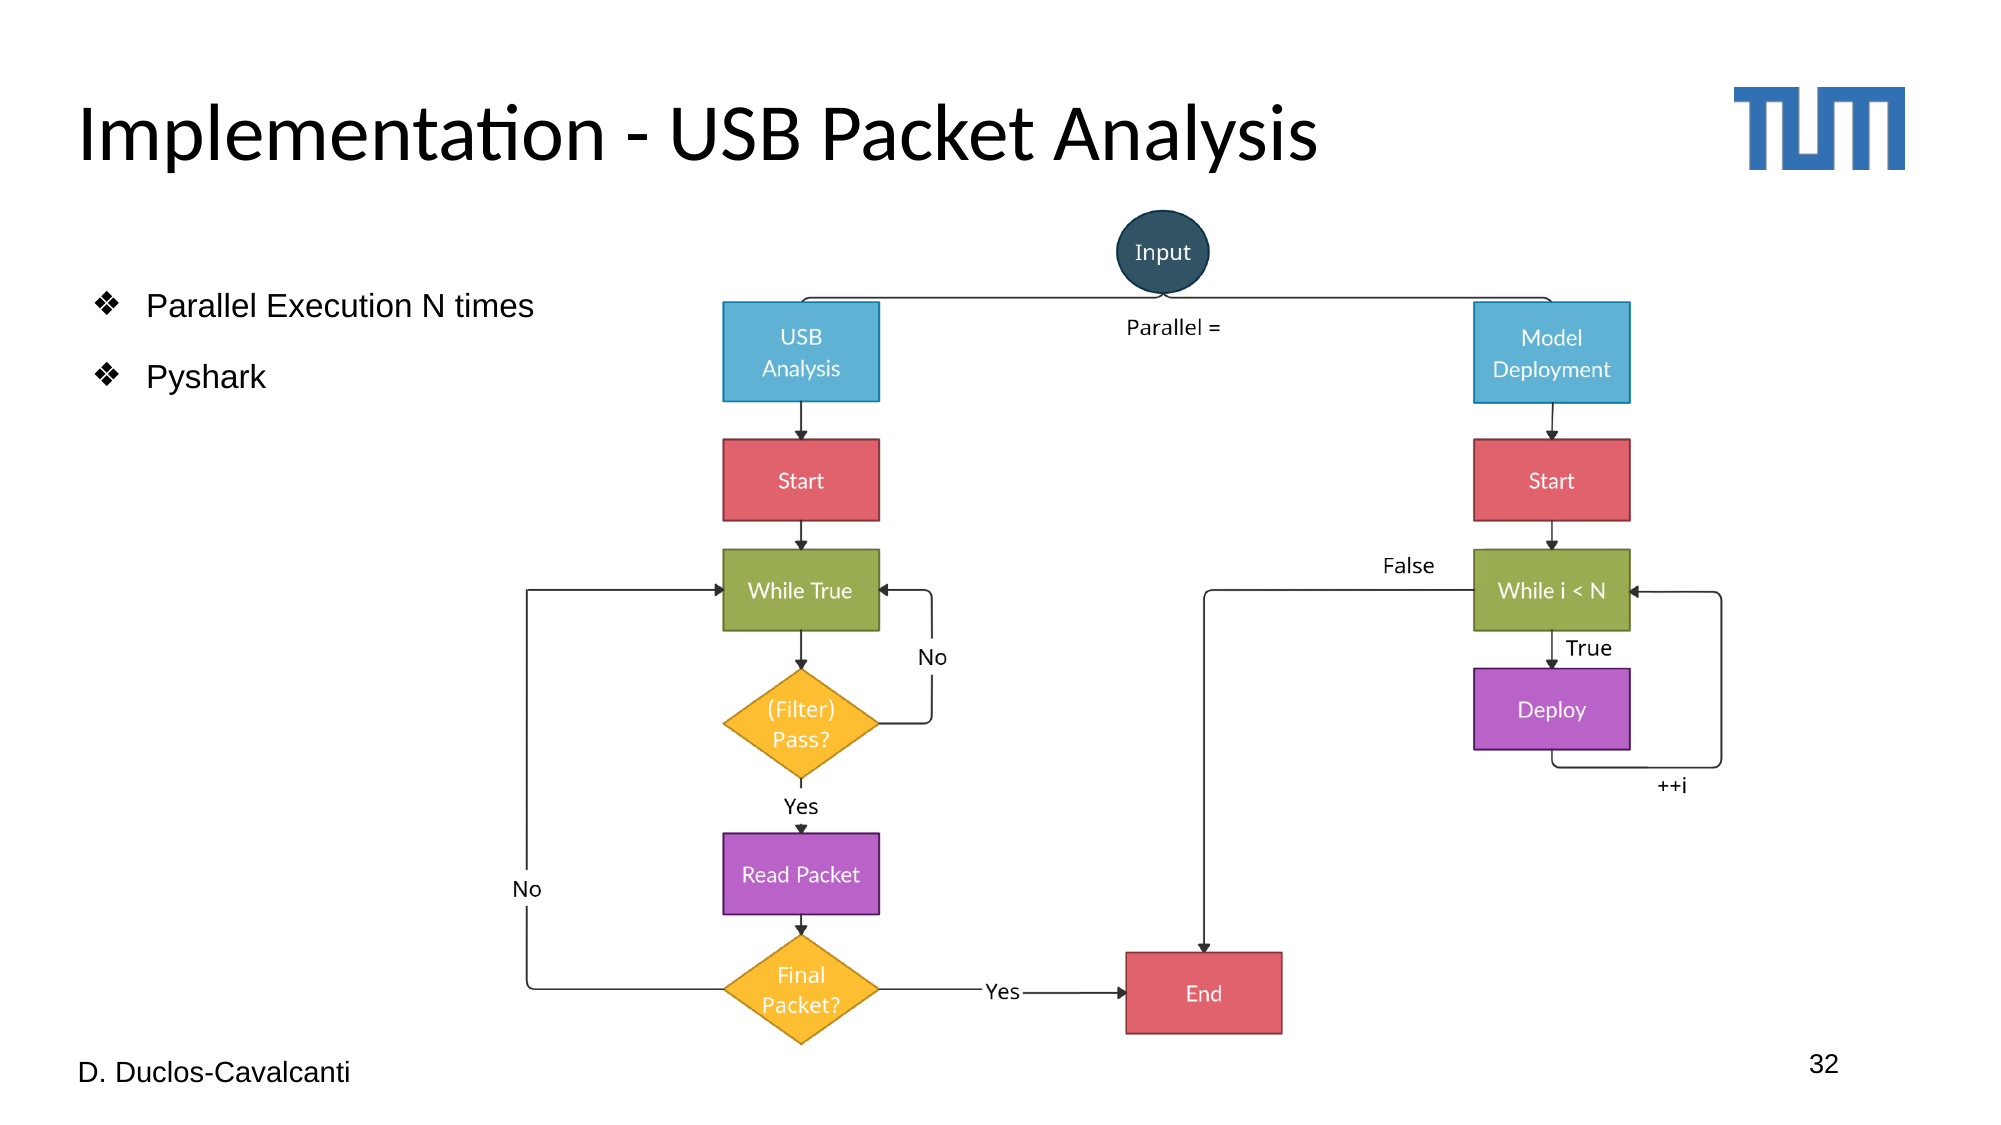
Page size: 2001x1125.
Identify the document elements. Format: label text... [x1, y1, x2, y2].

picture [1734, 87, 1905, 170]
text_box Implementation - USB Packet Analysis [62, 64, 1698, 192]
text_box Pyshark [56, 339, 484, 445]
slide_number <number> [1734, 1038, 1855, 1125]
text_box D. Duclos-Cavalcanti [62, 1038, 383, 1104]
text_box Parallel Execution N times [56, 269, 493, 340]
picture [493, 192, 1776, 1062]
